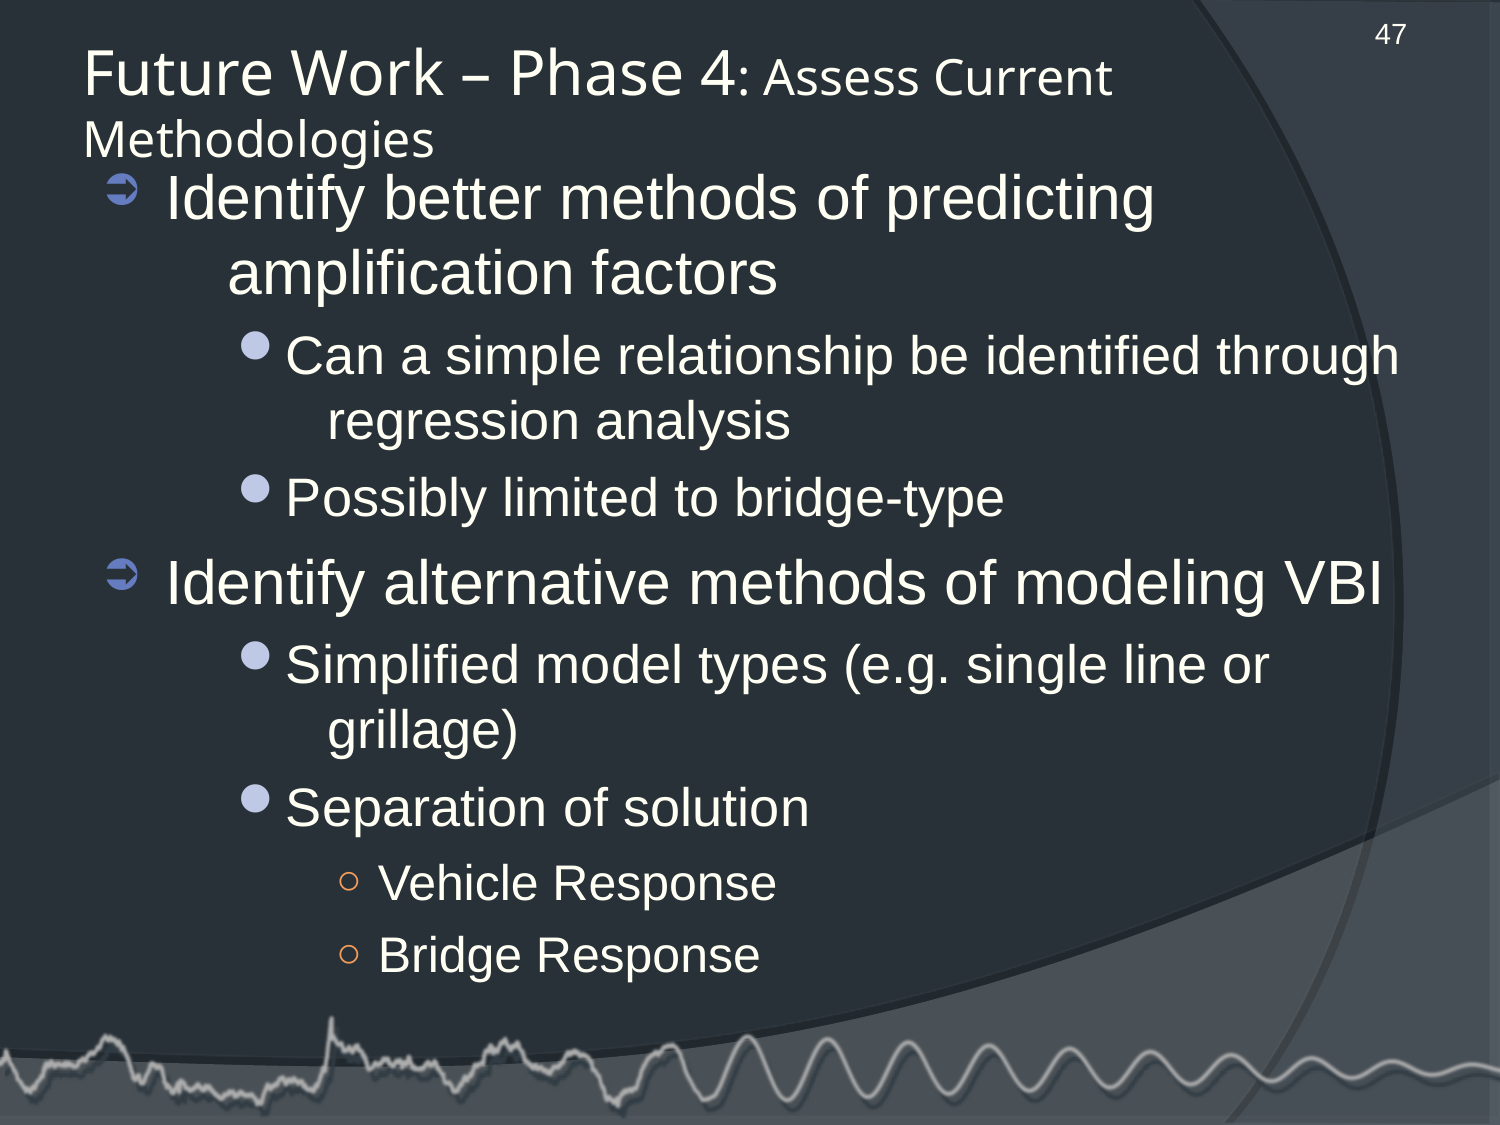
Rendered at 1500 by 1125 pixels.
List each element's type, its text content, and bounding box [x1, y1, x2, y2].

text_box <number> [1374, 0, 1500, 60]
title Future Work – Phase 4: Assess Current Methodologies [75, 24, 1426, 125]
list Identify better methods of predicting amplification factors Can a simple relationship be identified through regression analysis Possibly limited to bridge-type Identify alternative methods of modeling VBI Simplified model types (e.g. single line or grillage) Separation of solution Vehicle Response Bridge Response [75, 149, 1426, 1005]
picture [0, 987, 1500, 1125]
